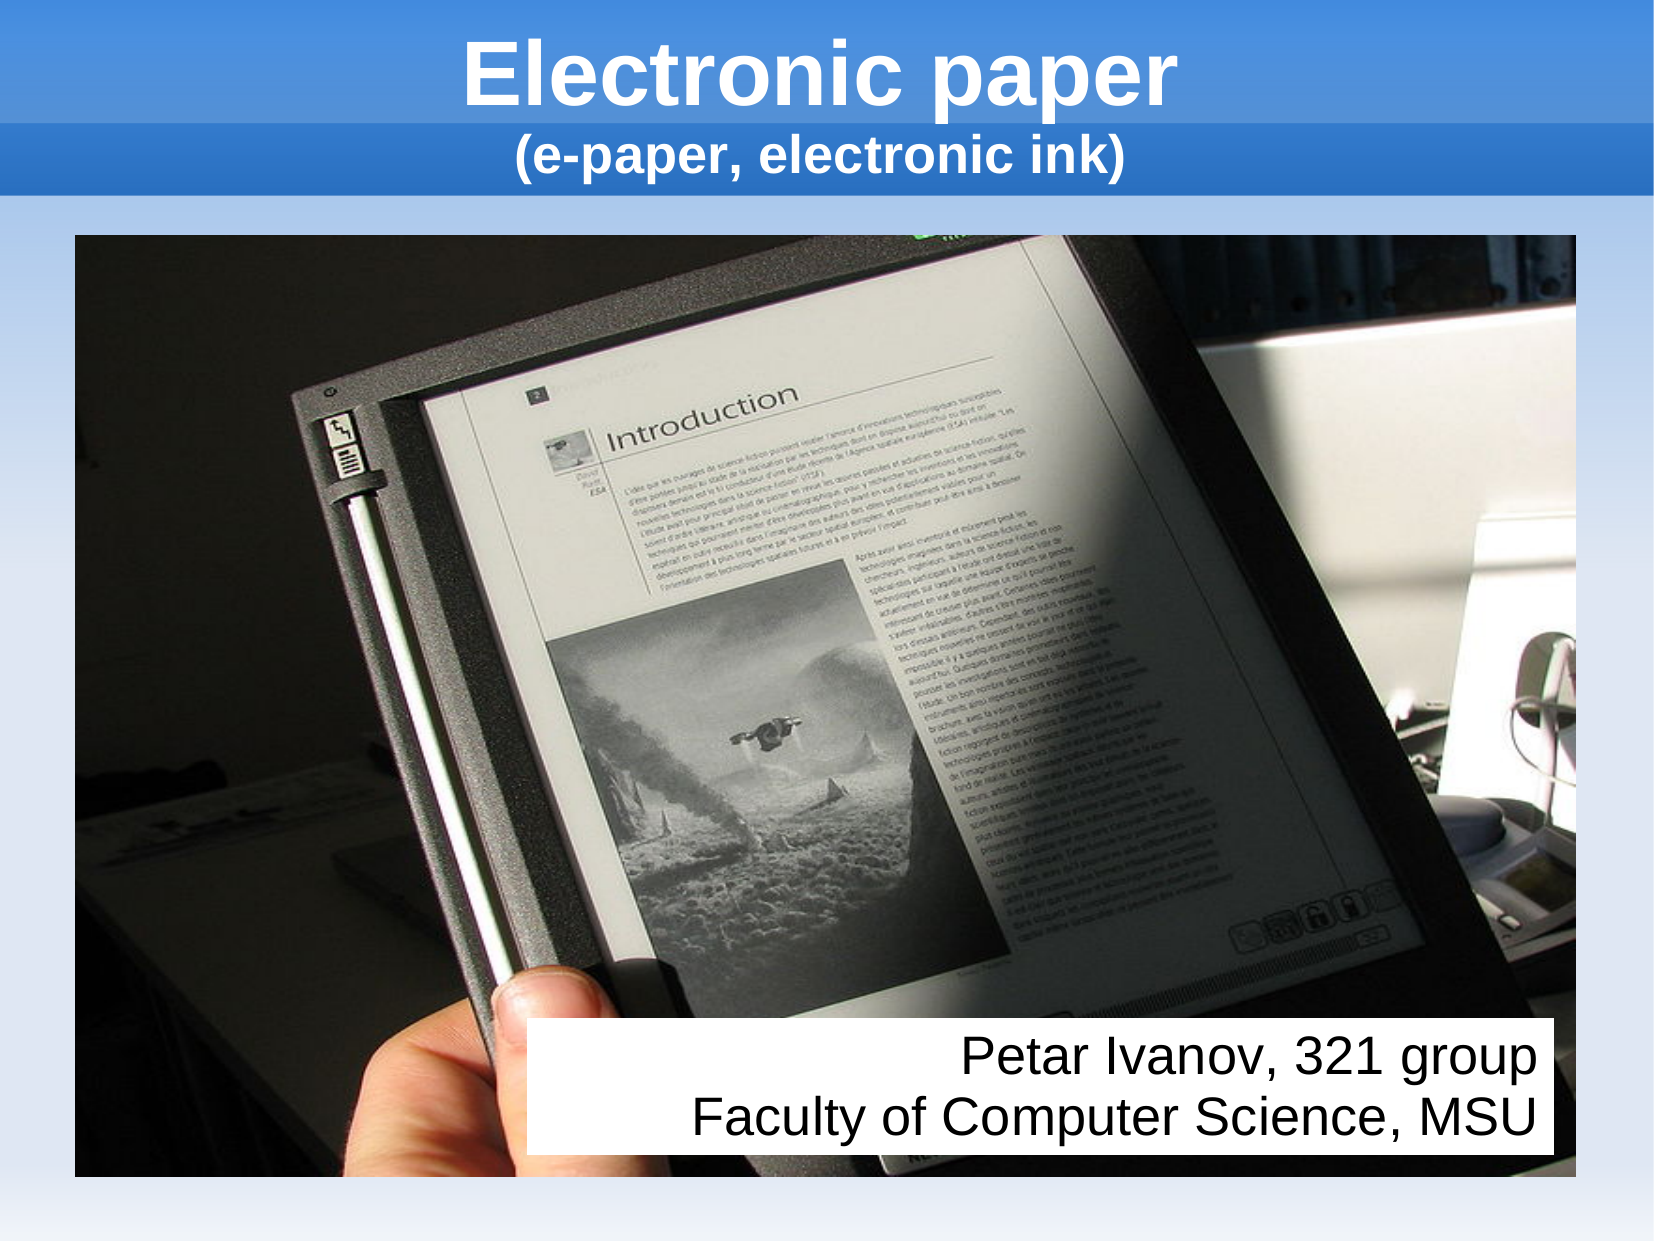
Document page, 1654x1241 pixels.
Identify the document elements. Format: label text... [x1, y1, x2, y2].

picture [0, 0, 1654, 1241]
title Electronic paper (e-paper, electronic ink) [76, 0, 1565, 208]
table_header Petar Ivanov, 321 group Faculty of Computer Science, MSU [527, 1018, 1554, 1155]
